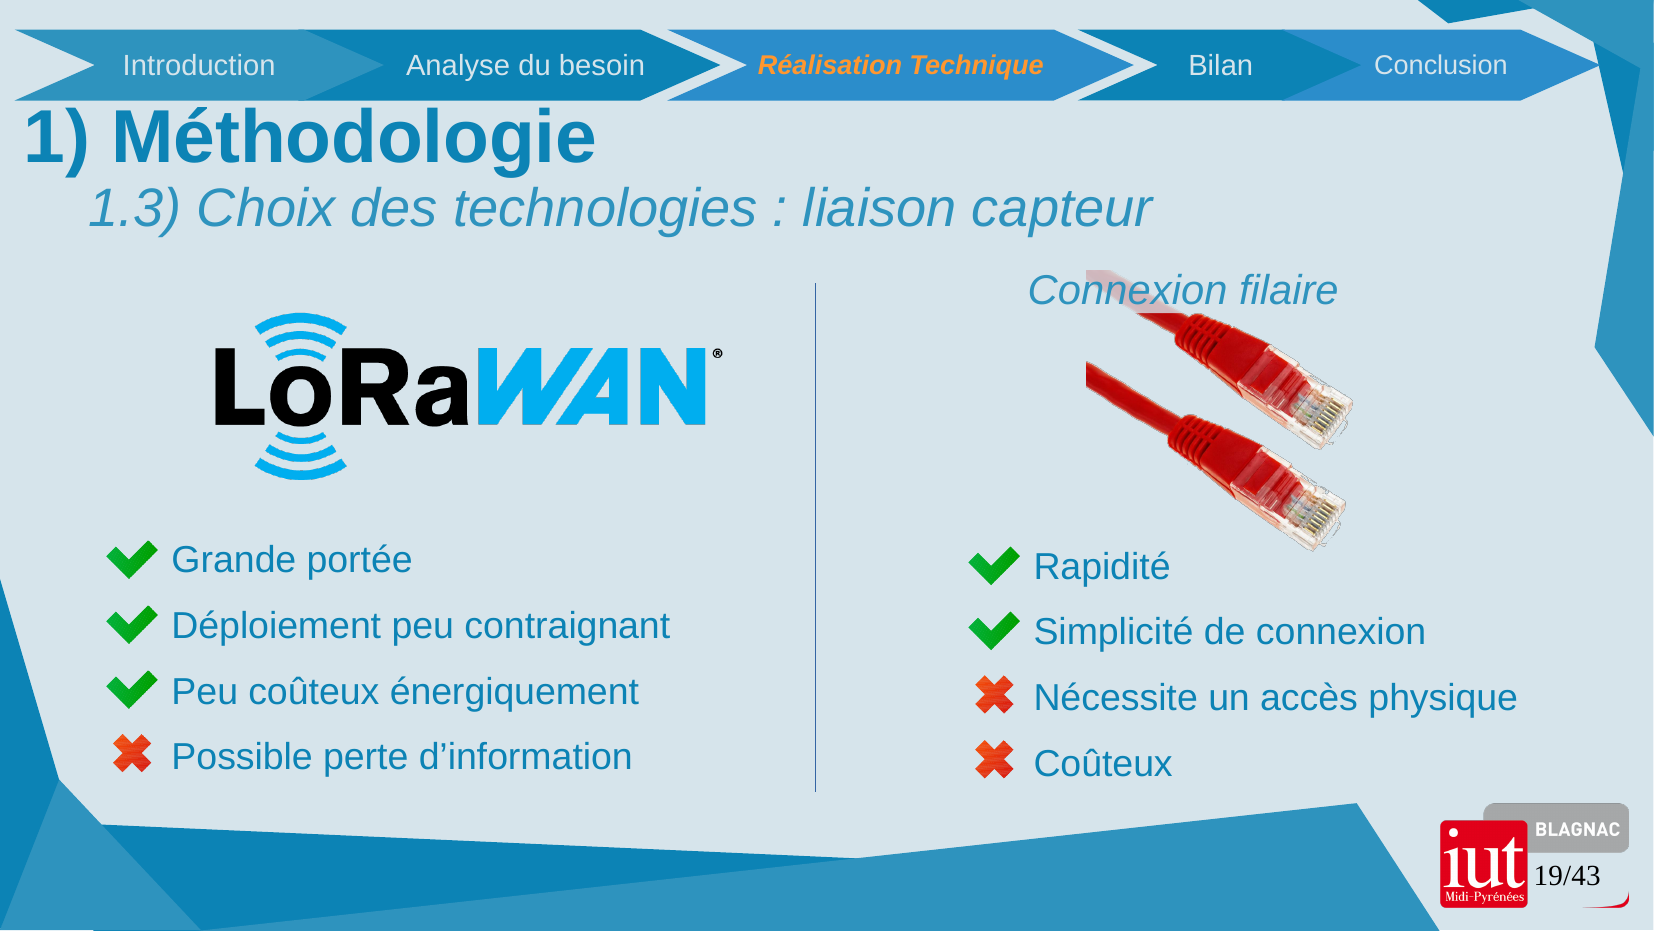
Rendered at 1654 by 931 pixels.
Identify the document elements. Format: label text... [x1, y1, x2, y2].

title Connexion filaire [1027, 266, 1430, 314]
picture [106, 605, 158, 644]
picture [973, 673, 1016, 716]
text_box Conclusion [1281, 29, 1601, 101]
text_box Réalisation Technique [667, 29, 1134, 101]
picture [111, 732, 153, 774]
text_box Rapidité Simplicité de connexion Nécessite un accès physique Coûteux [1018, 537, 1645, 792]
text_box Grande portée Déploiement peu contraignant Peu coûteux énergiquement Possible perte d’information [156, 531, 783, 786]
picture [106, 670, 158, 709]
text_box Introduction [14, 29, 384, 101]
picture [968, 546, 1021, 586]
picture [973, 738, 1016, 781]
title 1) Méthodologie [23, 94, 1512, 179]
picture [1086, 314, 1371, 537]
title 1.3) Choix des technologies : liaison capteur [88, 177, 1388, 238]
picture [106, 540, 158, 579]
text_box Analyse du besoin [305, 29, 721, 101]
picture [968, 611, 1021, 651]
text_box Bilan [1077, 29, 1359, 101]
picture [179, 267, 760, 523]
picture [1440, 803, 1629, 908]
